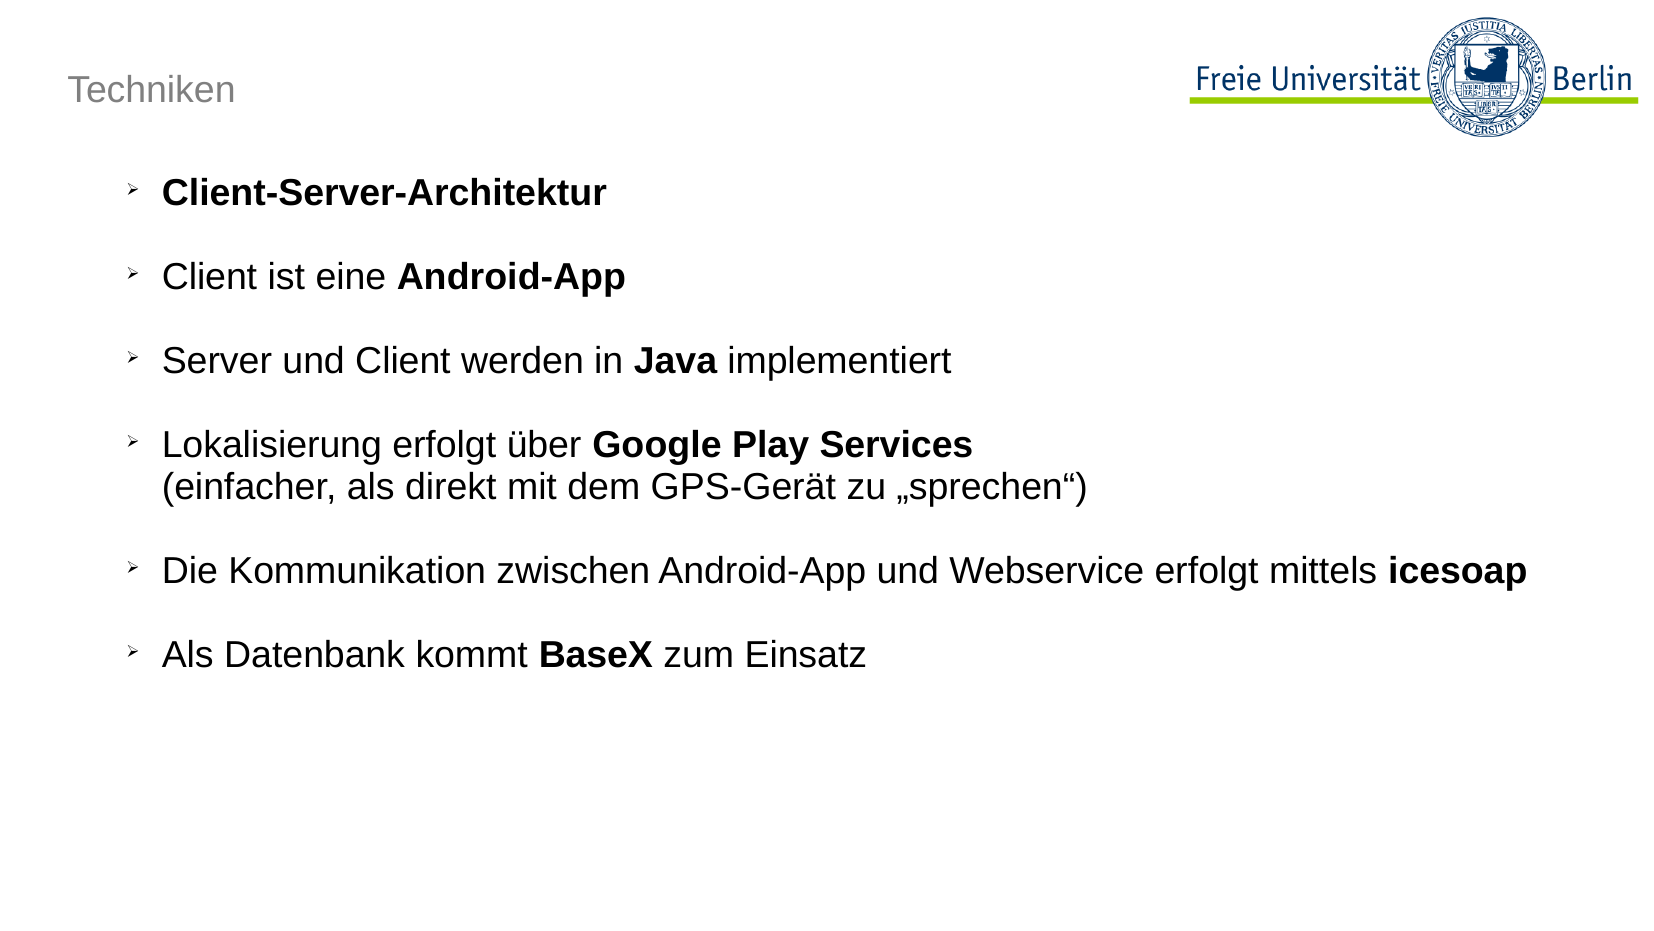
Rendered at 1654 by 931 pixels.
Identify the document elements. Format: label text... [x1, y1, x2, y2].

picture [1185, 11, 1642, 142]
text_box Techniken [52, 61, 251, 119]
text_box Client-Server-Architektur Client ist eine Android-App Server und Client werden in Java implementiert Lokalisierung erfolgt über Google Play Services (einfacher, als direkt mit dem GPS-Gerät zu „sprechen“) Die Kommunikation zwischen Android-App und Webservice erfolgt mittels icesoap Als Datenbank kommt BaseX zum Einsatz [111, 163, 1542, 683]
